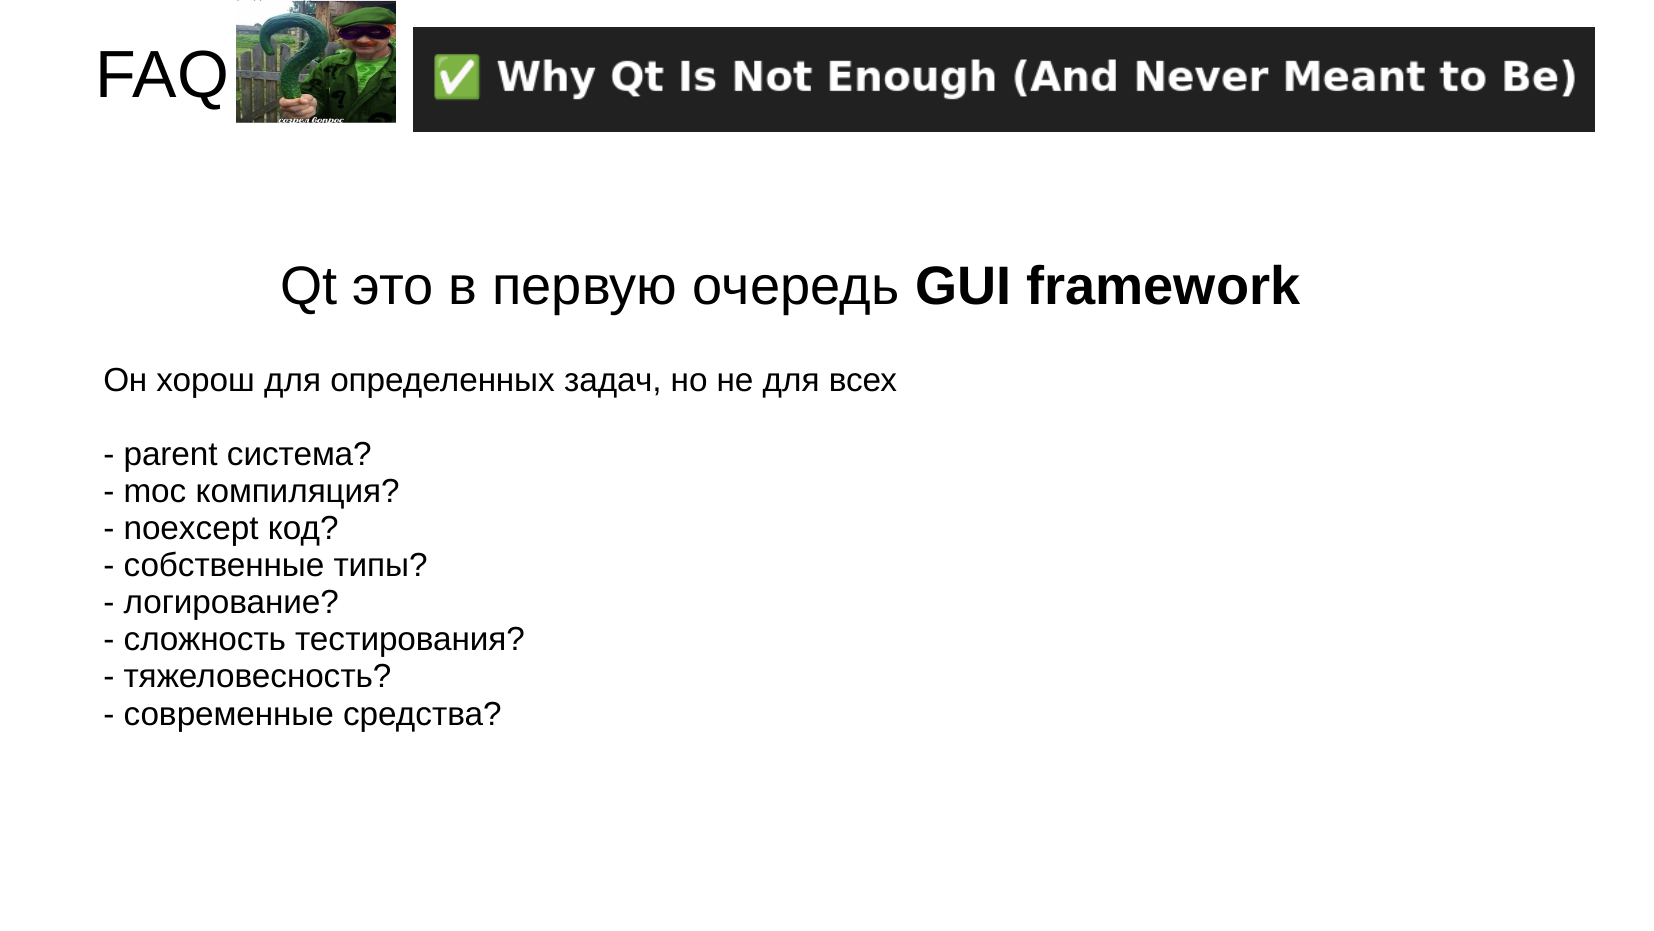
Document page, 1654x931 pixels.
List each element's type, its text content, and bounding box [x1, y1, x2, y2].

picture [413, 27, 1595, 132]
picture [236, 0, 396, 123]
text_box Qt это в первую очередь GUI framework [265, 247, 1329, 325]
title FAQ [88, 0, 237, 149]
text_box Он хорош для определенных задач, но не для всех - parent система? - moc компиляция? - noexcept код? - собственные типы? - логирование? - сложность тестирования? - тяжеловесность? - современные средства? [88, 354, 1595, 740]
